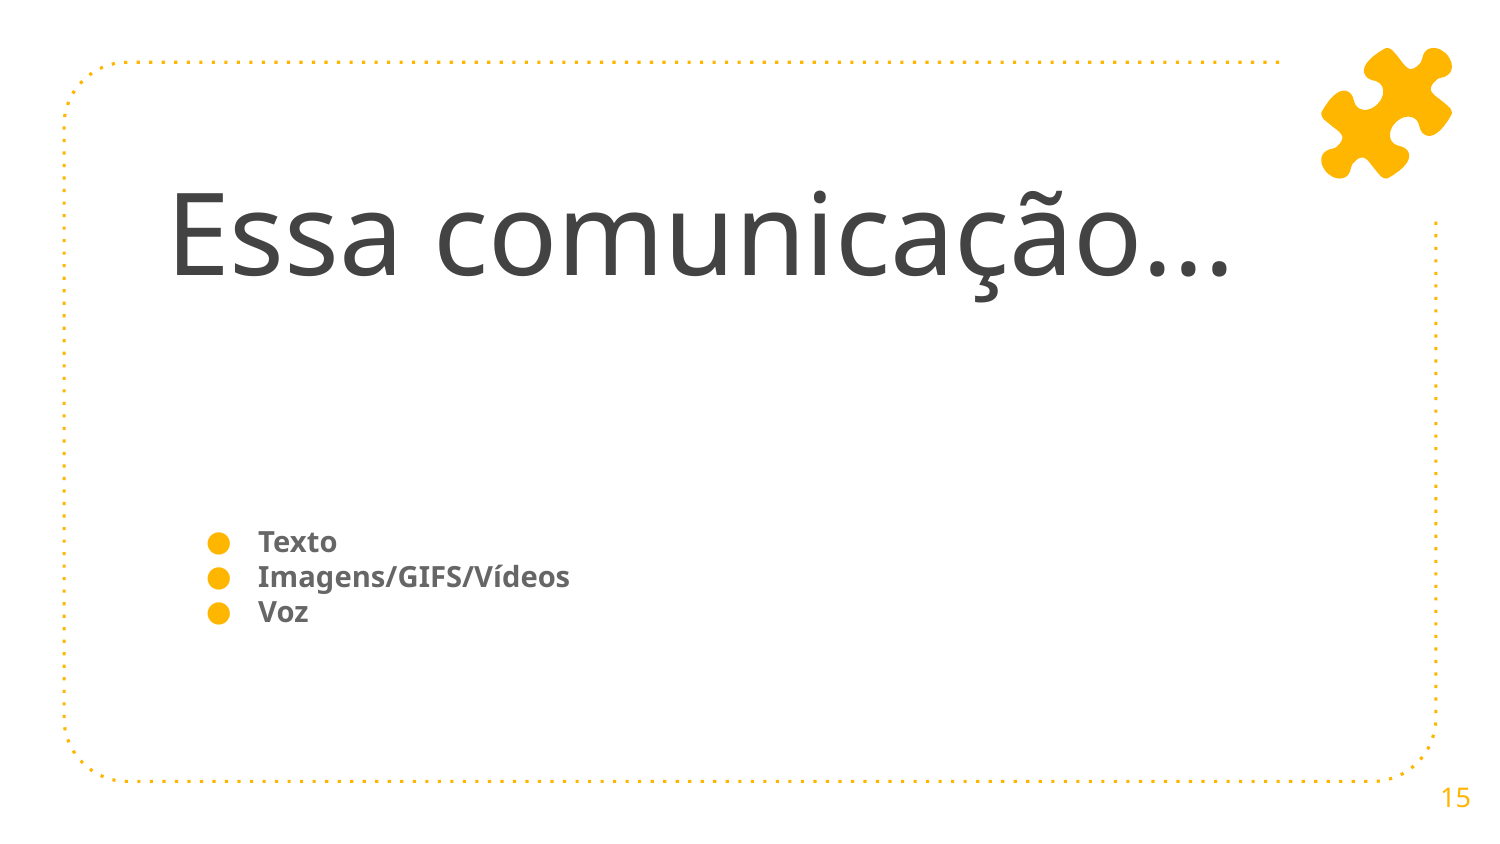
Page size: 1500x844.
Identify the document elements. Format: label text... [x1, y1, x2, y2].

text_box [1321, 47, 1452, 179]
list Texto Imagens/GIFS/Vídeos Voz [168, 508, 693, 844]
slide_number <number> [1411, 753, 1500, 844]
title Essa comunicação... [151, 146, 1278, 287]
